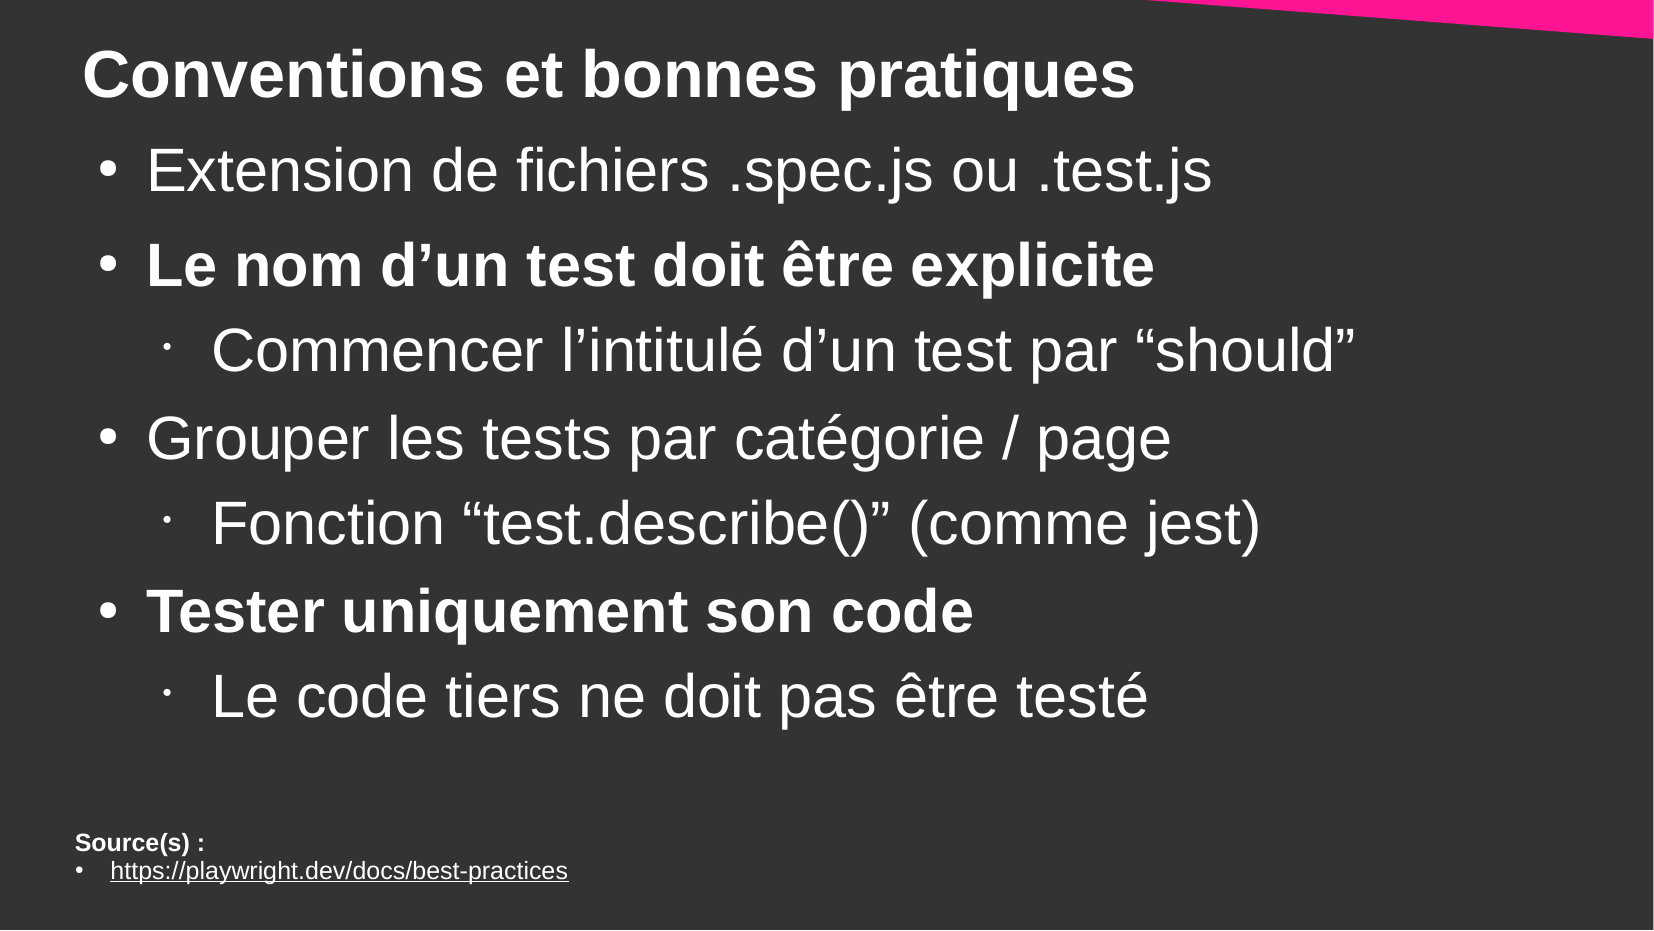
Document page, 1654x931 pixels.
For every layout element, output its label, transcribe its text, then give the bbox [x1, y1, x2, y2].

text_box Source(s) : https://playwright.dev/docs/best-practices [60, 821, 1546, 906]
title Conventions et bonnes pratiques [82, 37, 1571, 112]
text_box [1145, 0, 1654, 39]
list Extension de fichiers .spec.js ou .test.js Le nom d’un test doit être explicite Commencer l’intitulé d’un test par “should” Grouper les tests par catégorie / page Fonction “test.describe()” (comme jest) Tester uniquement son code Le code tiers ne doit pas être testé [80, 135, 1620, 739]
